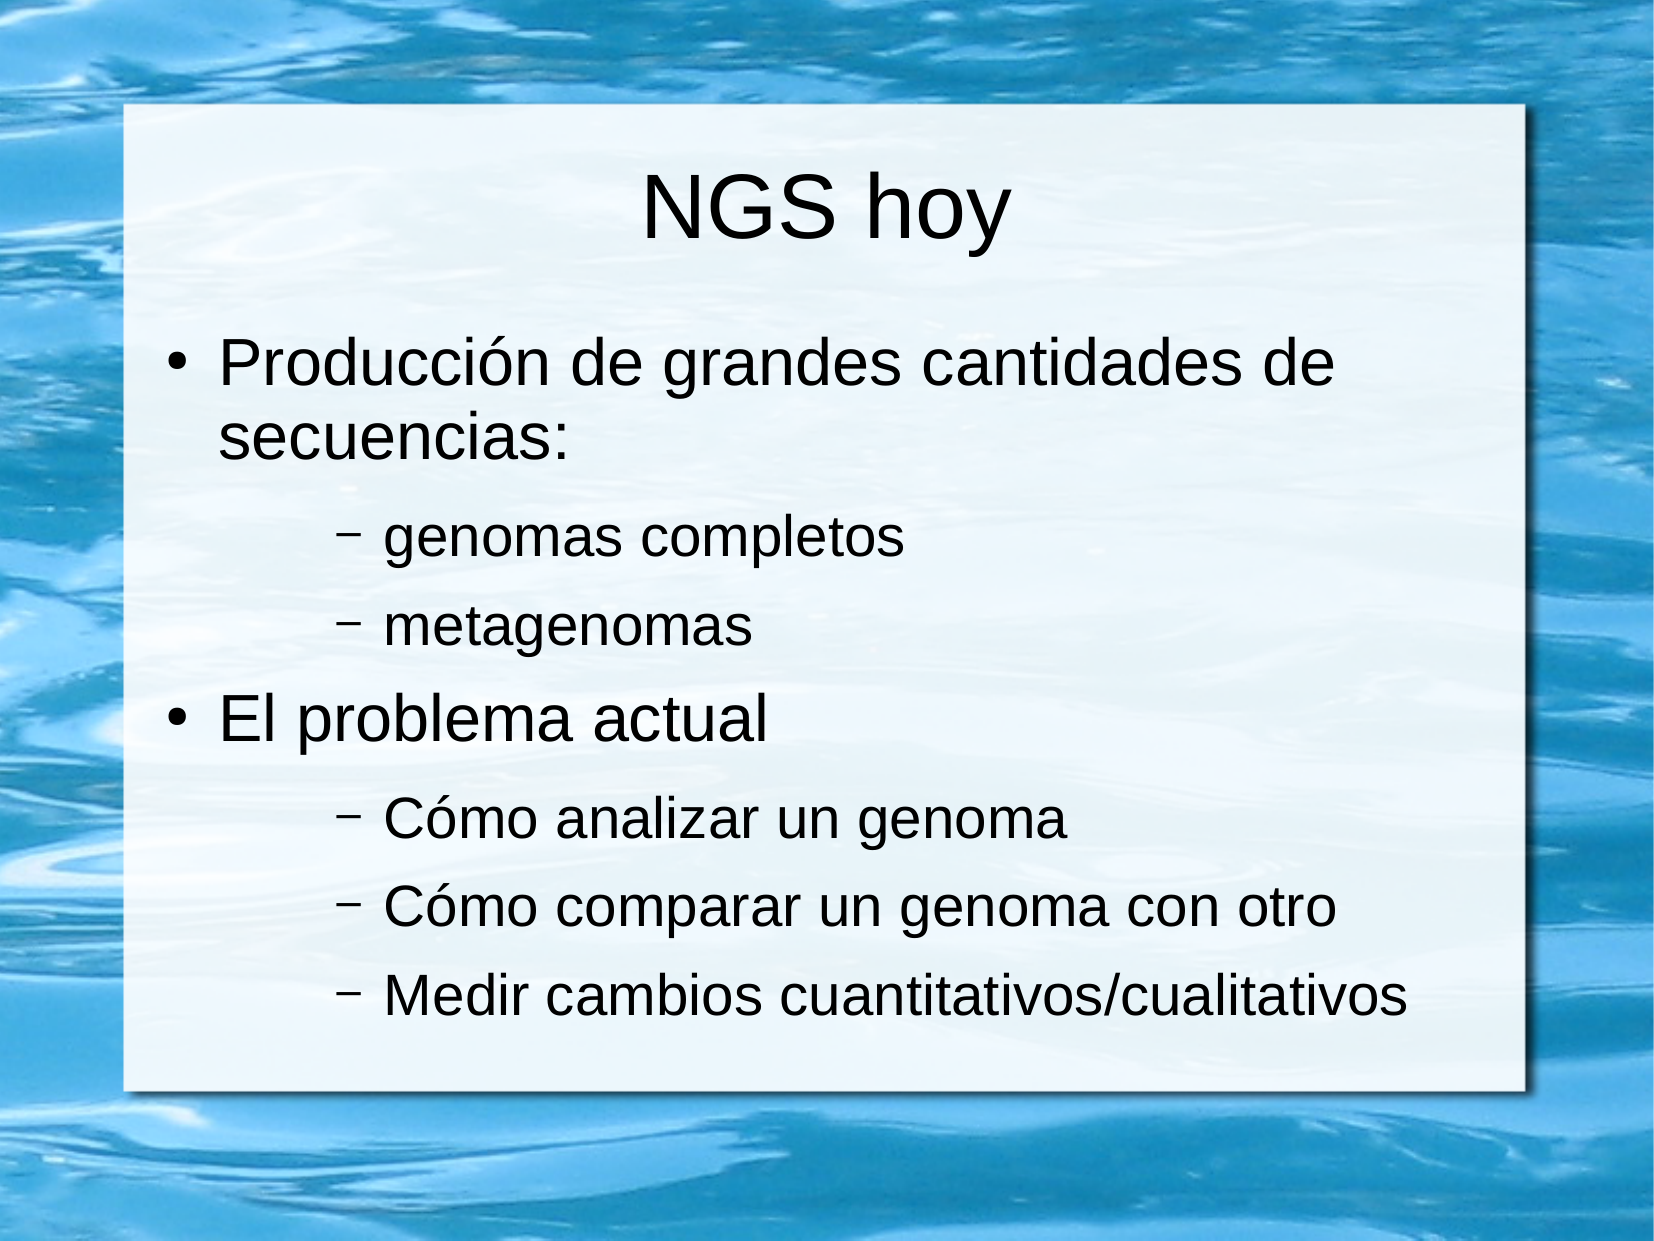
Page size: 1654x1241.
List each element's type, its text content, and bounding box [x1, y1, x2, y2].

list Producción de grandes cantidades de secuencias: genomas completos metagenomas El problema actual Cómo analizar un genoma Cómo comparar un genoma con otro Medir cambios cuantitativos/cualitativos [147, 324, 1506, 1144]
picture [0, 0, 1654, 1241]
title NGS hoy [147, 118, 1506, 296]
